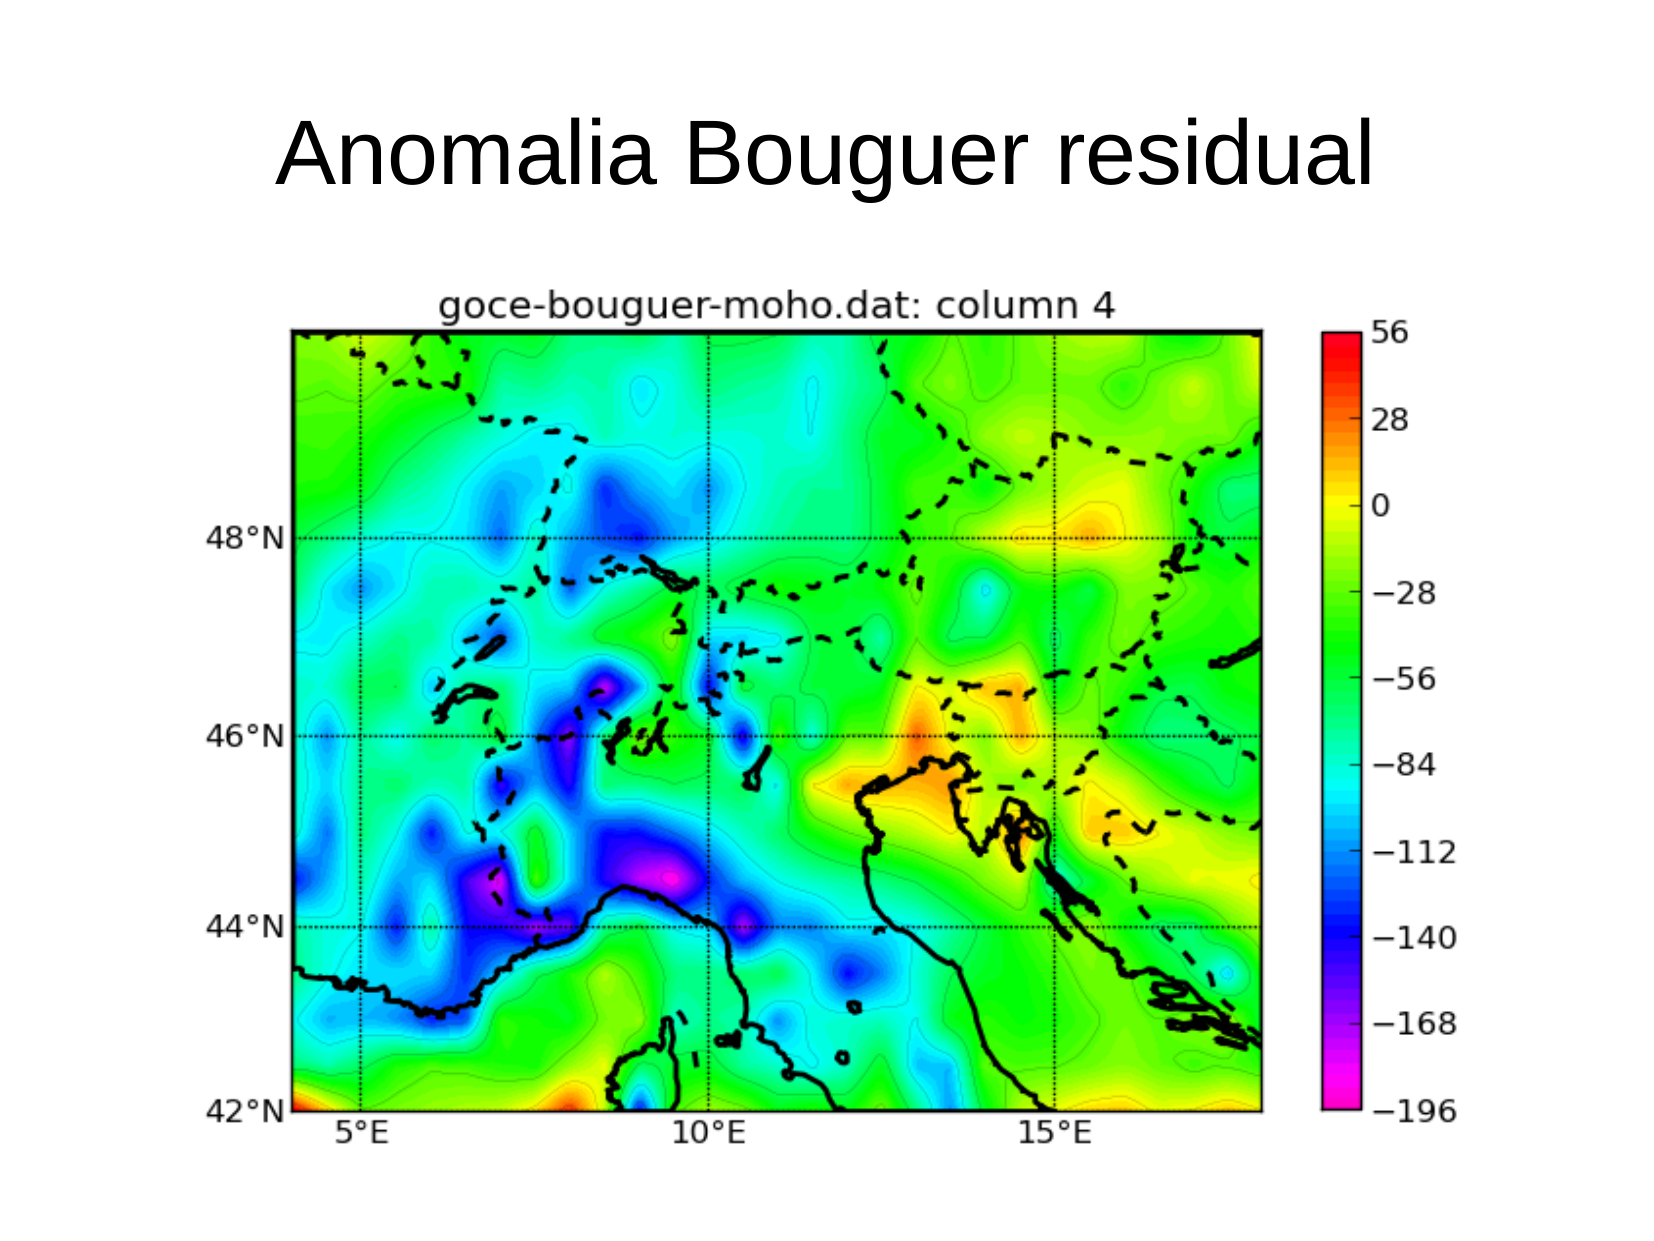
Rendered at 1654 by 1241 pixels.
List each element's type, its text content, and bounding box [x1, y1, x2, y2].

picture [98, 151, 1654, 1241]
title Anomalia Bouguer residual [82, 49, 1571, 257]
